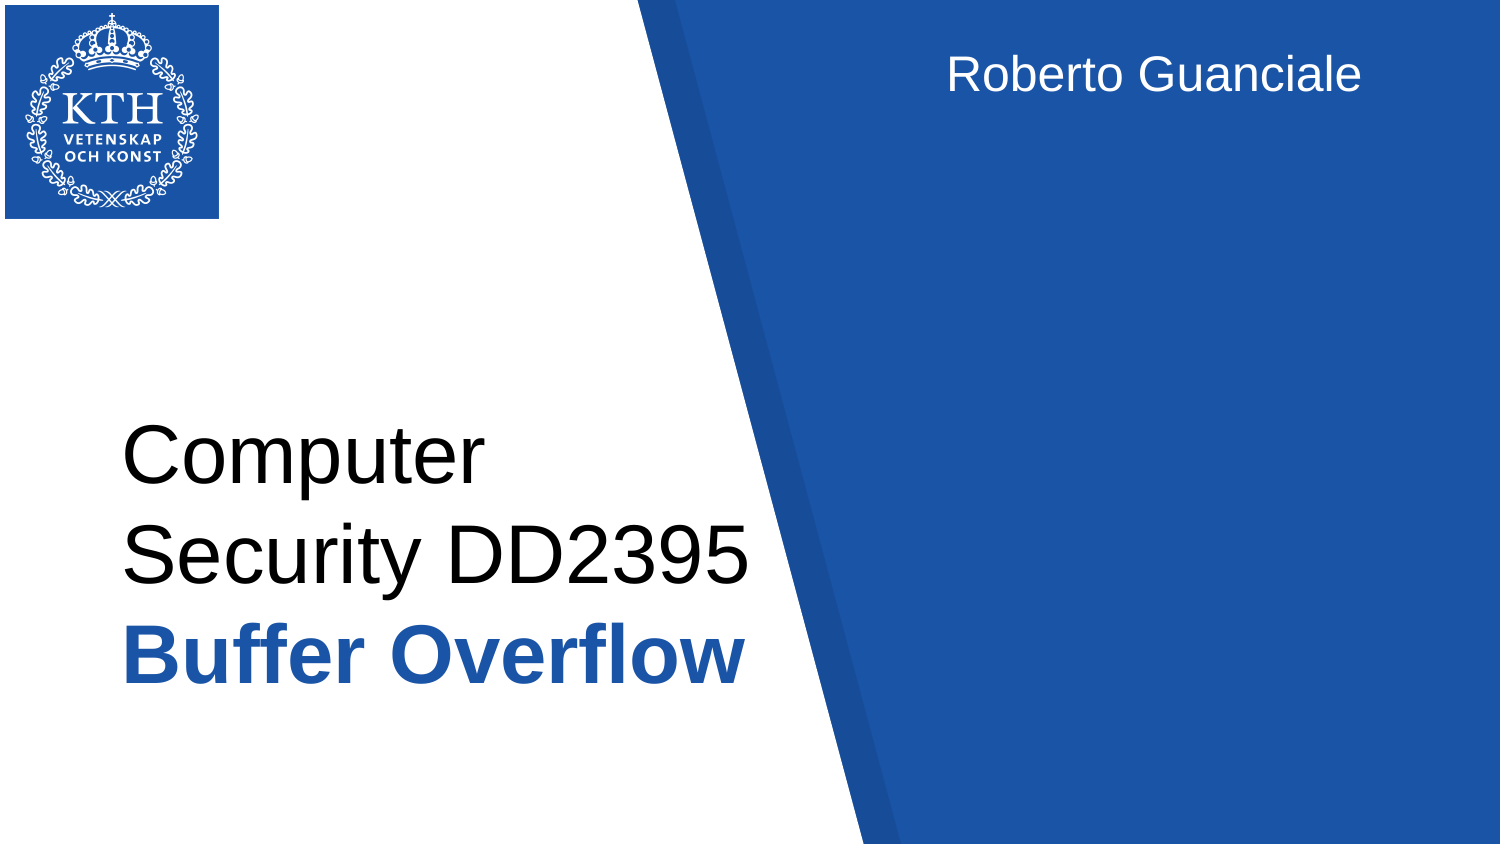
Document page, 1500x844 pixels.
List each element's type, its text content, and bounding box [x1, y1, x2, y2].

picture [5, 5, 219, 219]
text_box Roberto Guanciale [945, 23, 1480, 125]
title Computer Security DD2395 Buffer Overflow [106, 520, 818, 715]
